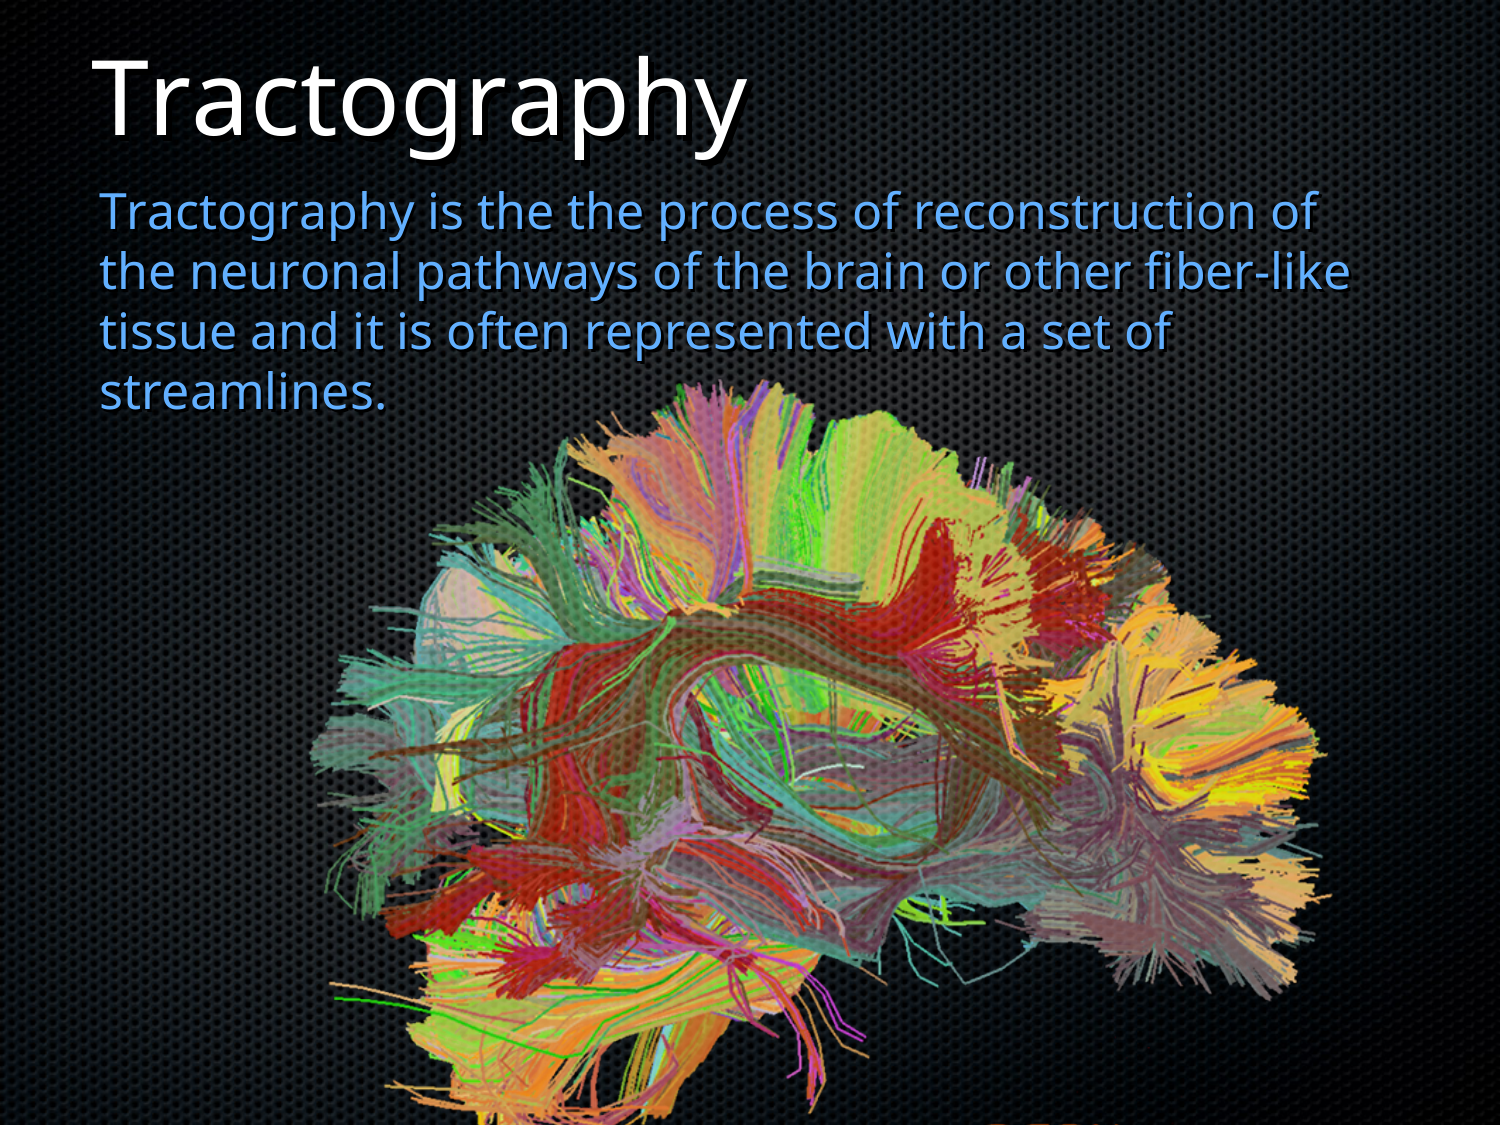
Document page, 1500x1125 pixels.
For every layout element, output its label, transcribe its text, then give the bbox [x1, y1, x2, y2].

list Tractography is the the process of reconstruction of the neuronal pathways of the brain or other fiber-like tissue and it is often represented with a set of streamlines. [90, 171, 1396, 1023]
title Tractography [82, 11, 1387, 165]
picture [0, 0, 1500, 1125]
